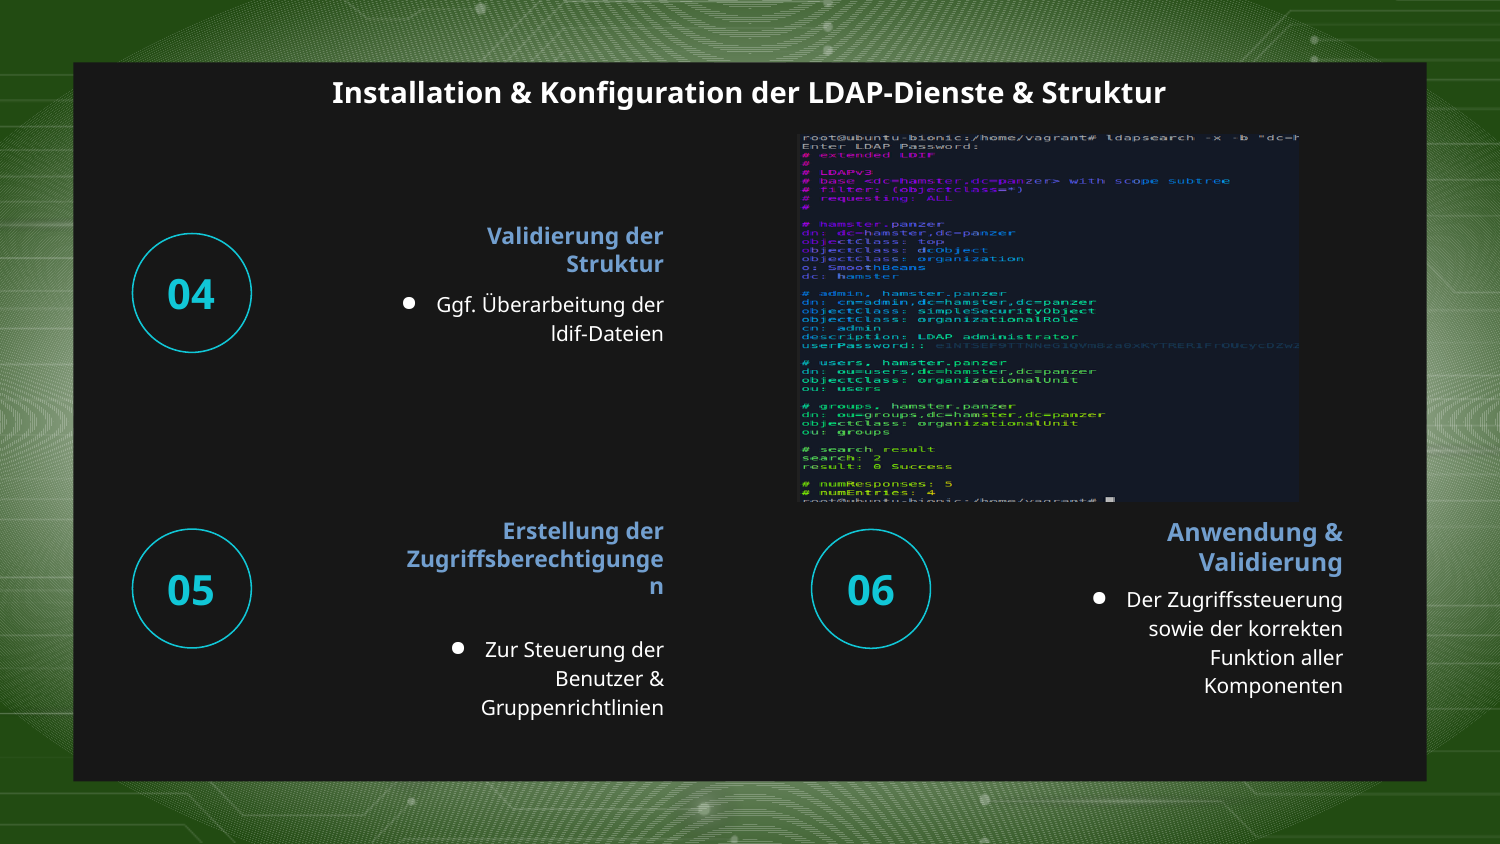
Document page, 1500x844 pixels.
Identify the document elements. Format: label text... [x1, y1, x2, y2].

text_box Erstellung der Zugriffsberechtigungen [381, 501, 680, 568]
text_box 05 [132, 529, 252, 648]
title Installation & Konfiguration der LDAP-Dienste & Struktur [118, 59, 1382, 153]
text_box Validierung der Struktur [381, 206, 680, 272]
text_box 04 [132, 233, 252, 353]
text_box Der Zugriffssteuerung sowie der korrekten Funktion aller Komponenten [1060, 568, 1359, 668]
text_box Zur Steuerung der Benutzer & Gruppenrichtlinien [381, 568, 680, 668]
text_box Anwendung & Validierung [1060, 501, 1359, 568]
text_box Ggf. Überarbeitung der ldif-Dateien [381, 272, 680, 373]
text_box 06 [811, 529, 931, 649]
picture [797, 134, 1299, 502]
